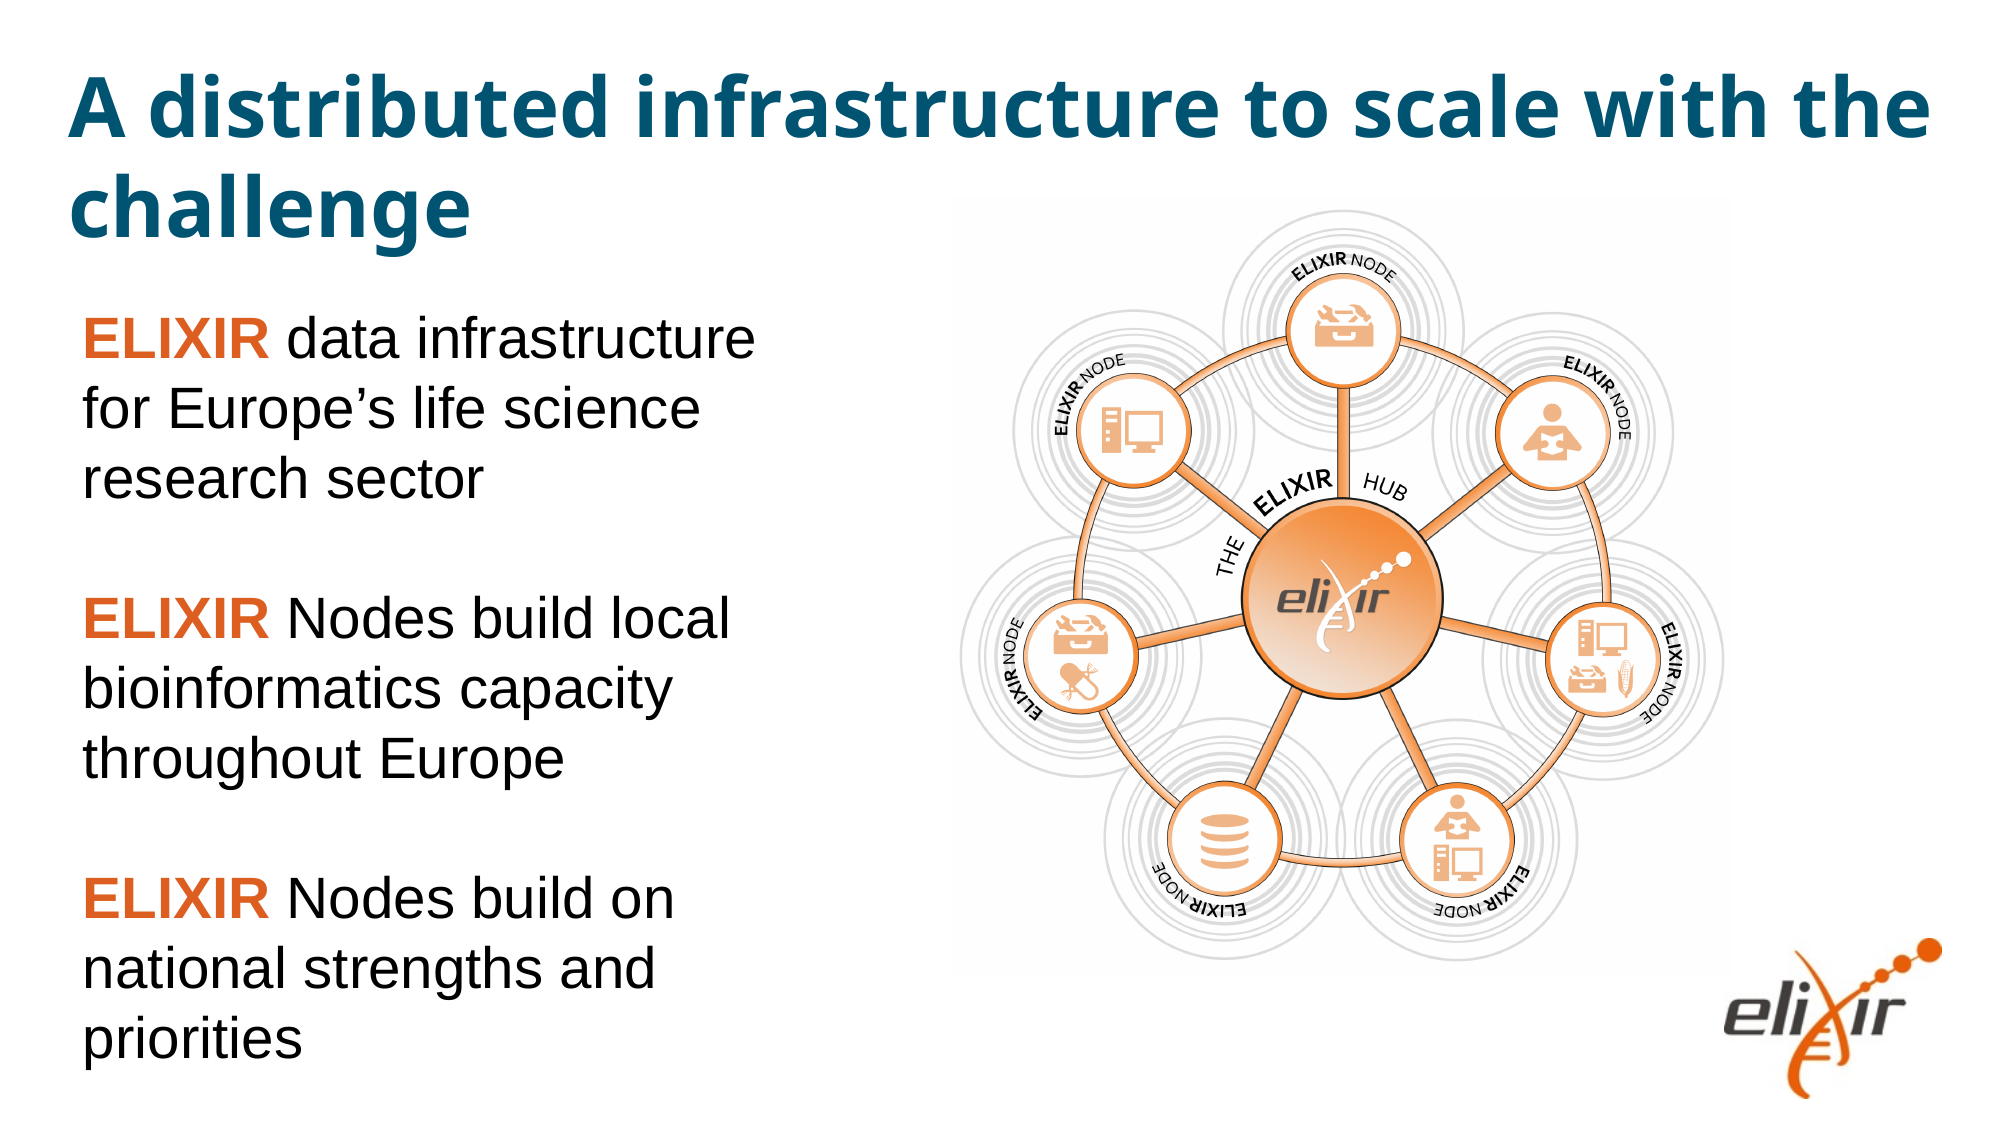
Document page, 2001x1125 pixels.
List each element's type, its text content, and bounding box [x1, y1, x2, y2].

text_box ELIXIR data infrastructure for Europe’s life science research sector ELIXIR Nodes build local bioinformatics capacity throughout Europe ELIXIR Nodes build on national strengths and priorities [68, 293, 819, 1125]
picture [952, 196, 1942, 1099]
title A distributed infrastructure to scale with the challenge [68, 54, 1958, 149]
